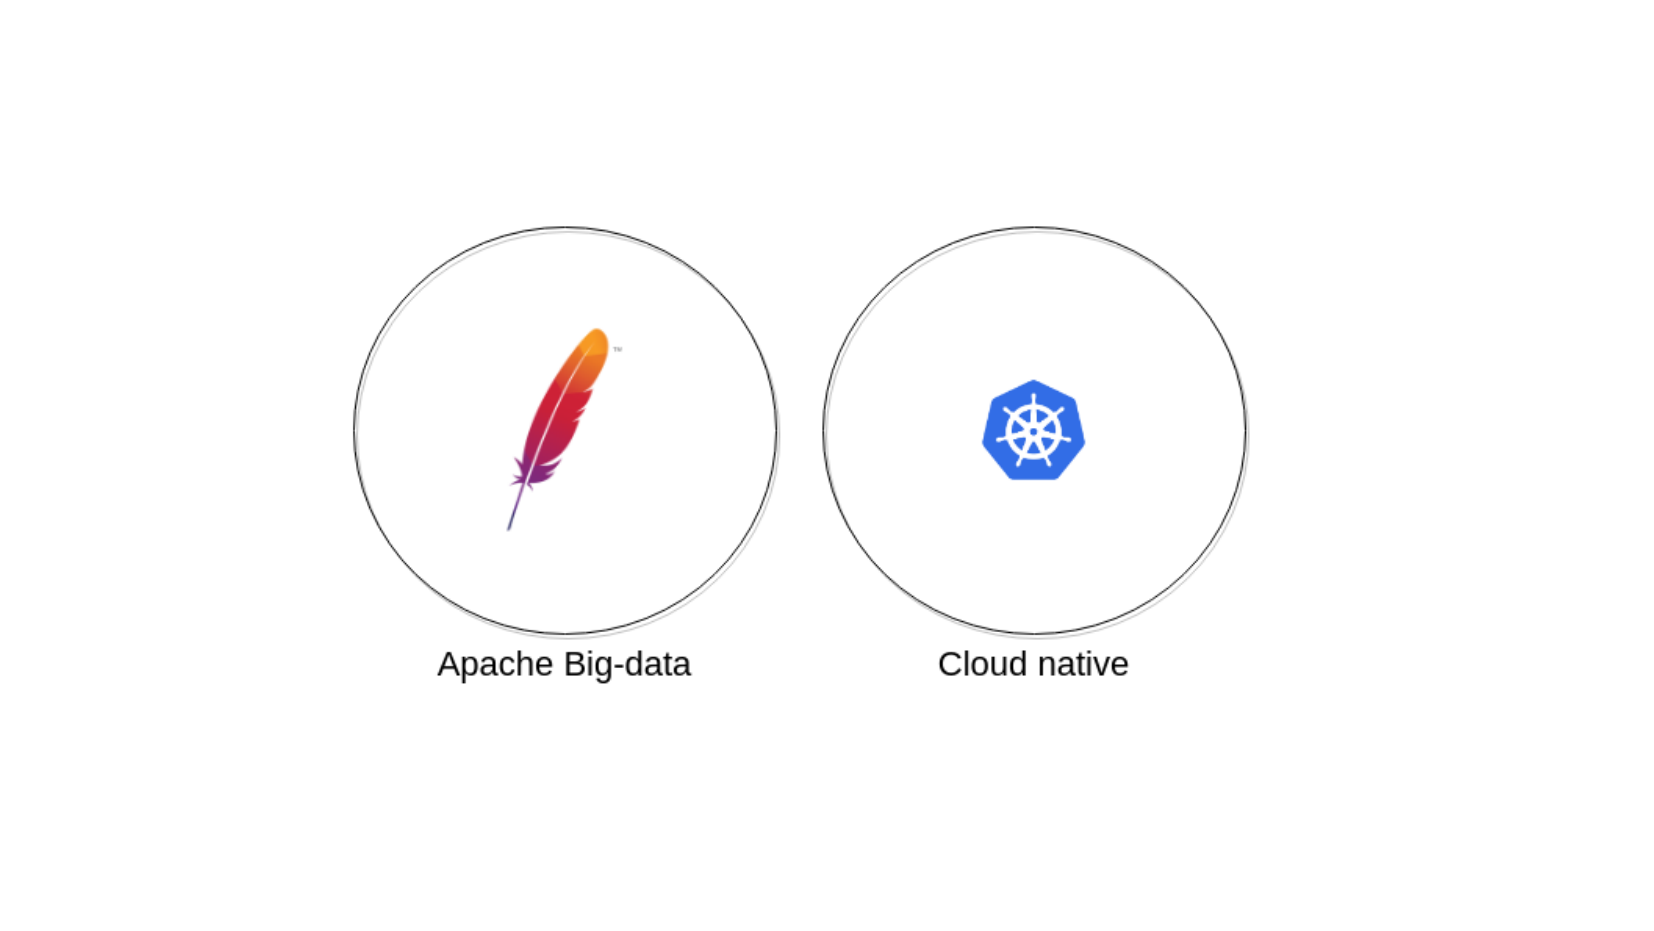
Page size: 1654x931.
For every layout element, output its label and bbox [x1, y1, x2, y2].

picture [305, 197, 1317, 729]
